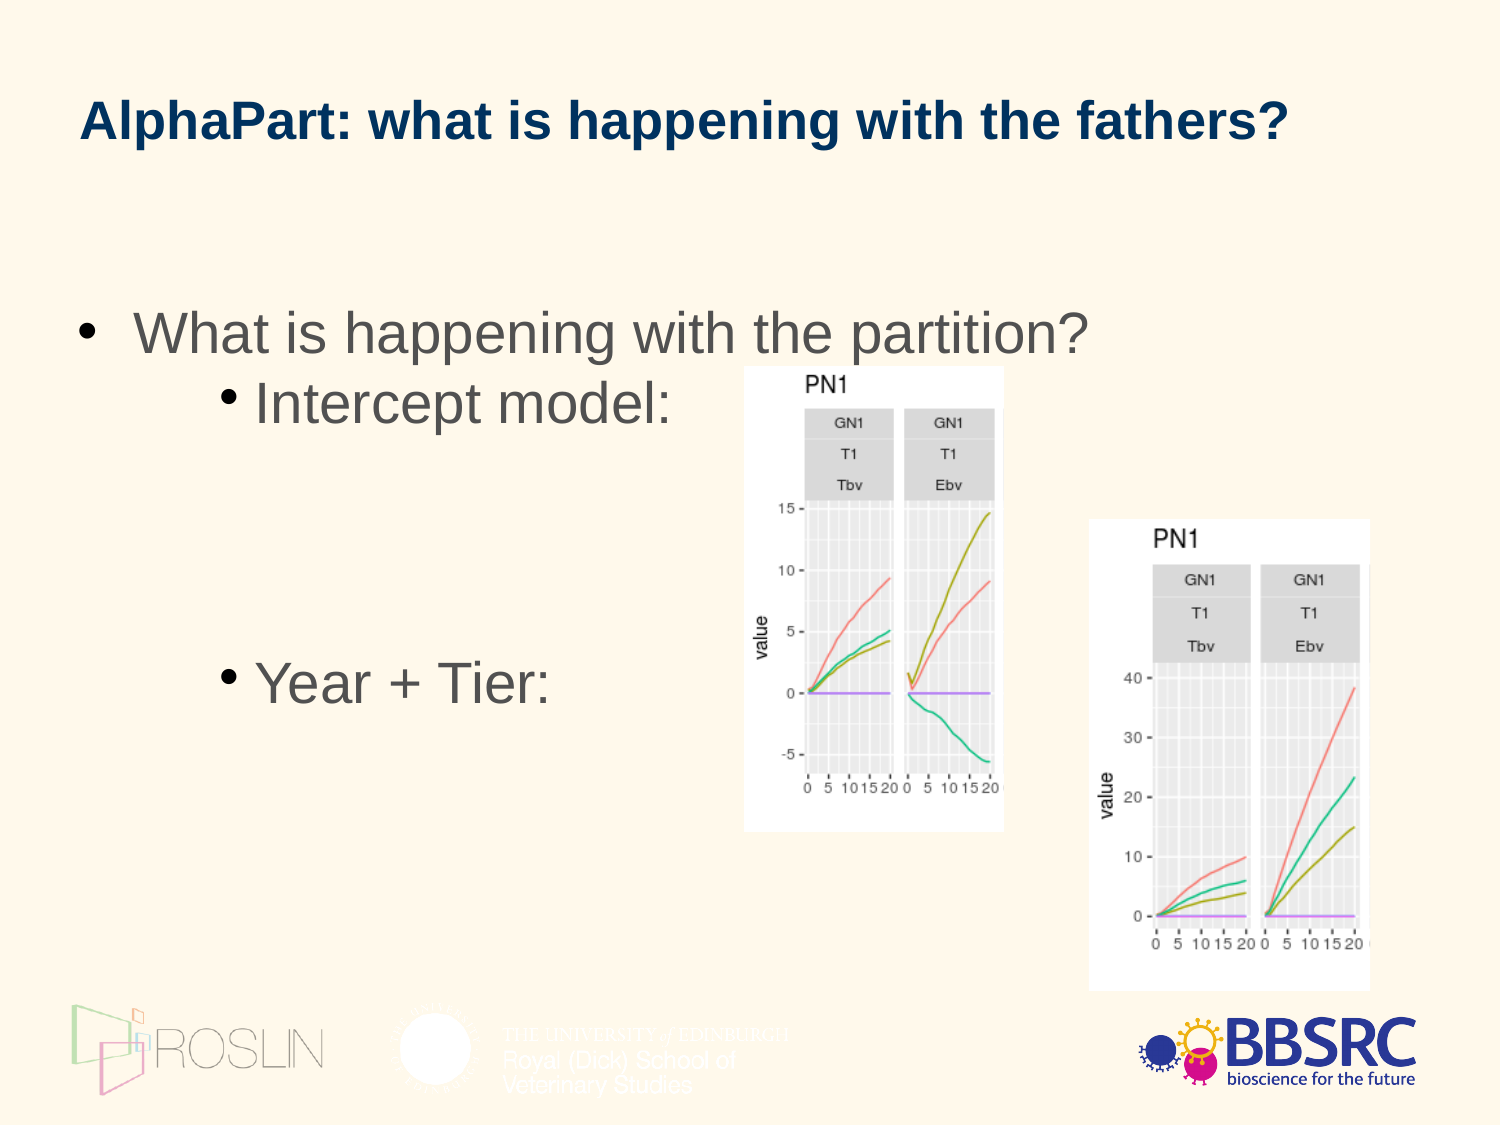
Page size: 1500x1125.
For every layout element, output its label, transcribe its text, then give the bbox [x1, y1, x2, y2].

picture [1088, 519, 1371, 991]
picture [64, 975, 336, 1118]
picture [744, 366, 1004, 832]
text_box What is happening with the partition? Intercept model: Year + Tier: [62, 287, 1425, 975]
picture [1137, 1014, 1416, 1092]
text_box AlphaPart: what is happening with the fathers? [64, 78, 1425, 185]
